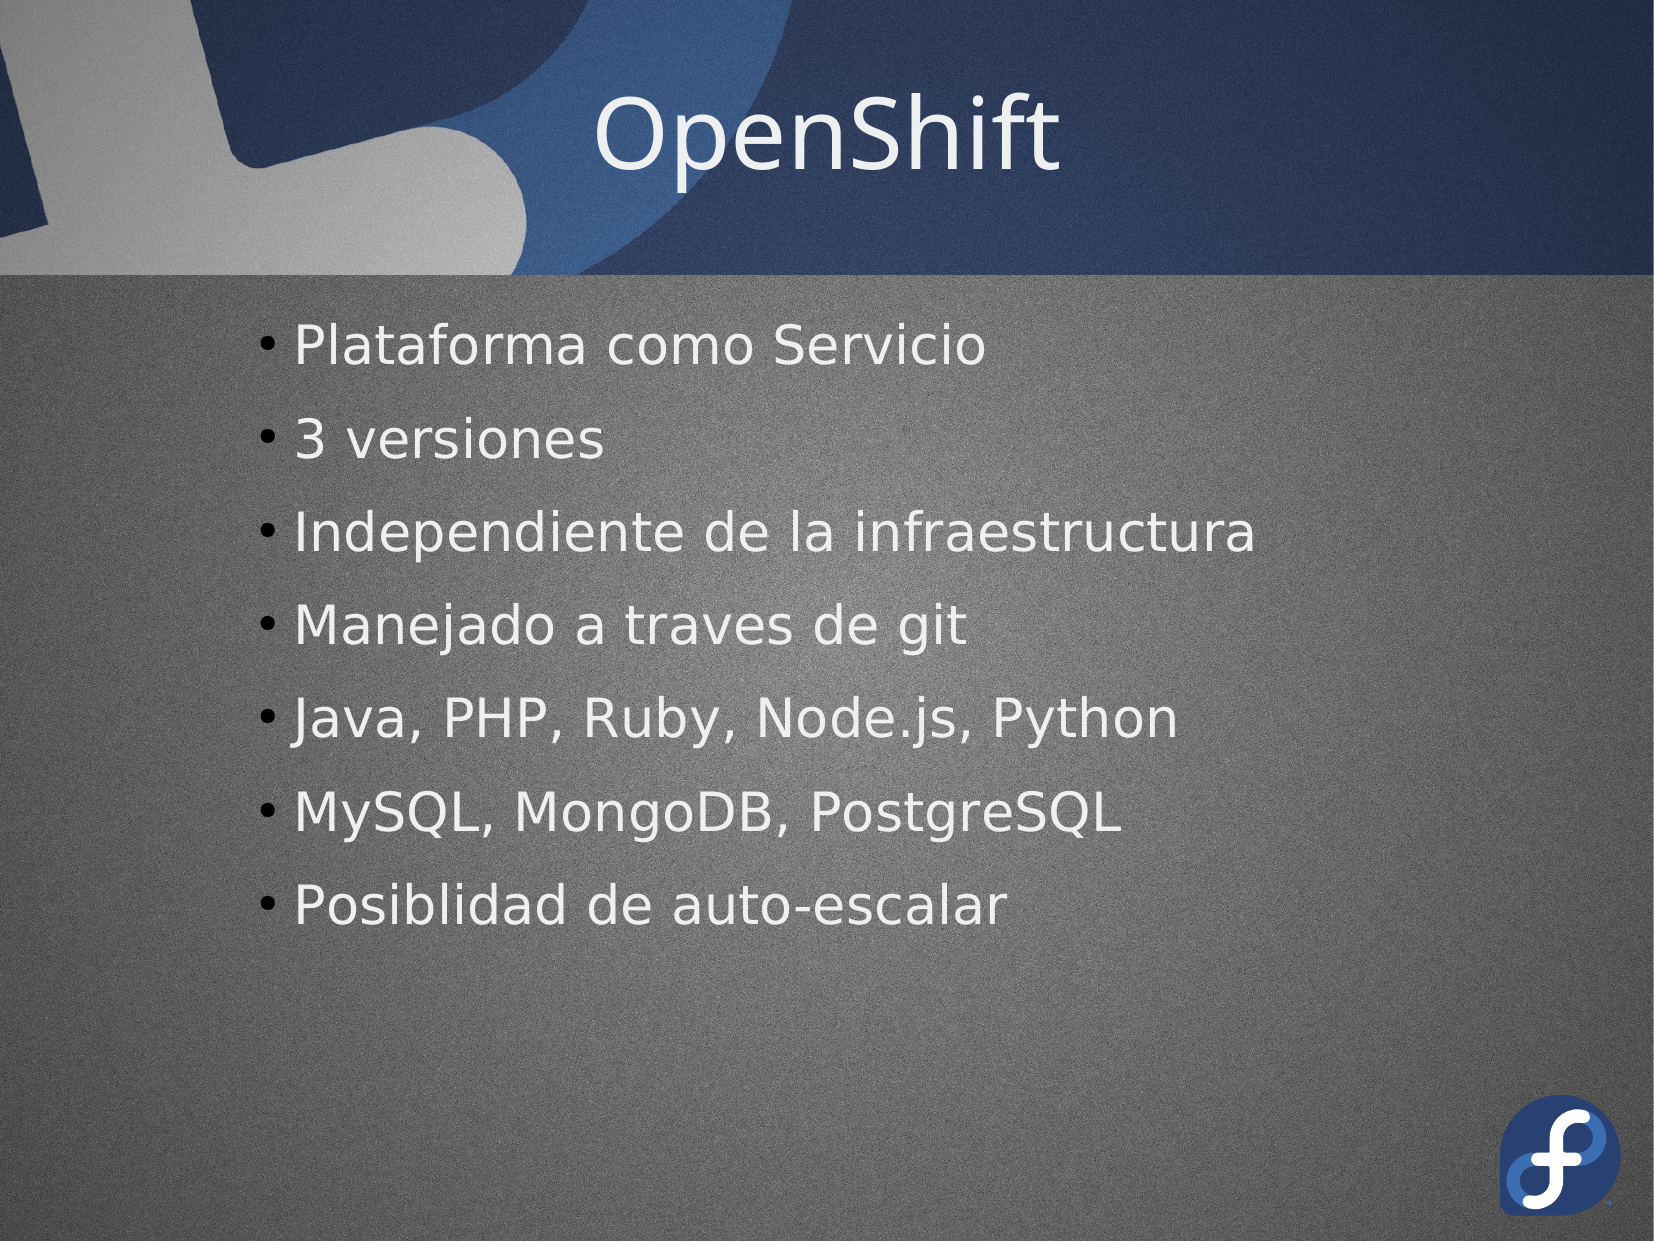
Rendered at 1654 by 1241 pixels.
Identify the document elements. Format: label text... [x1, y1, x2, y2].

text_box OpenShift [88, 29, 1565, 237]
picture [0, 0, 1654, 1241]
text_box Plataforma como Servicio 3 versiones Independiente de la infraestructura Manejado a traves de git Java, PHP, Ruby, Node.js, Python MySQL, MongoDB, PostgreSQL Posiblidad de auto-escalar [239, 312, 1561, 1096]
